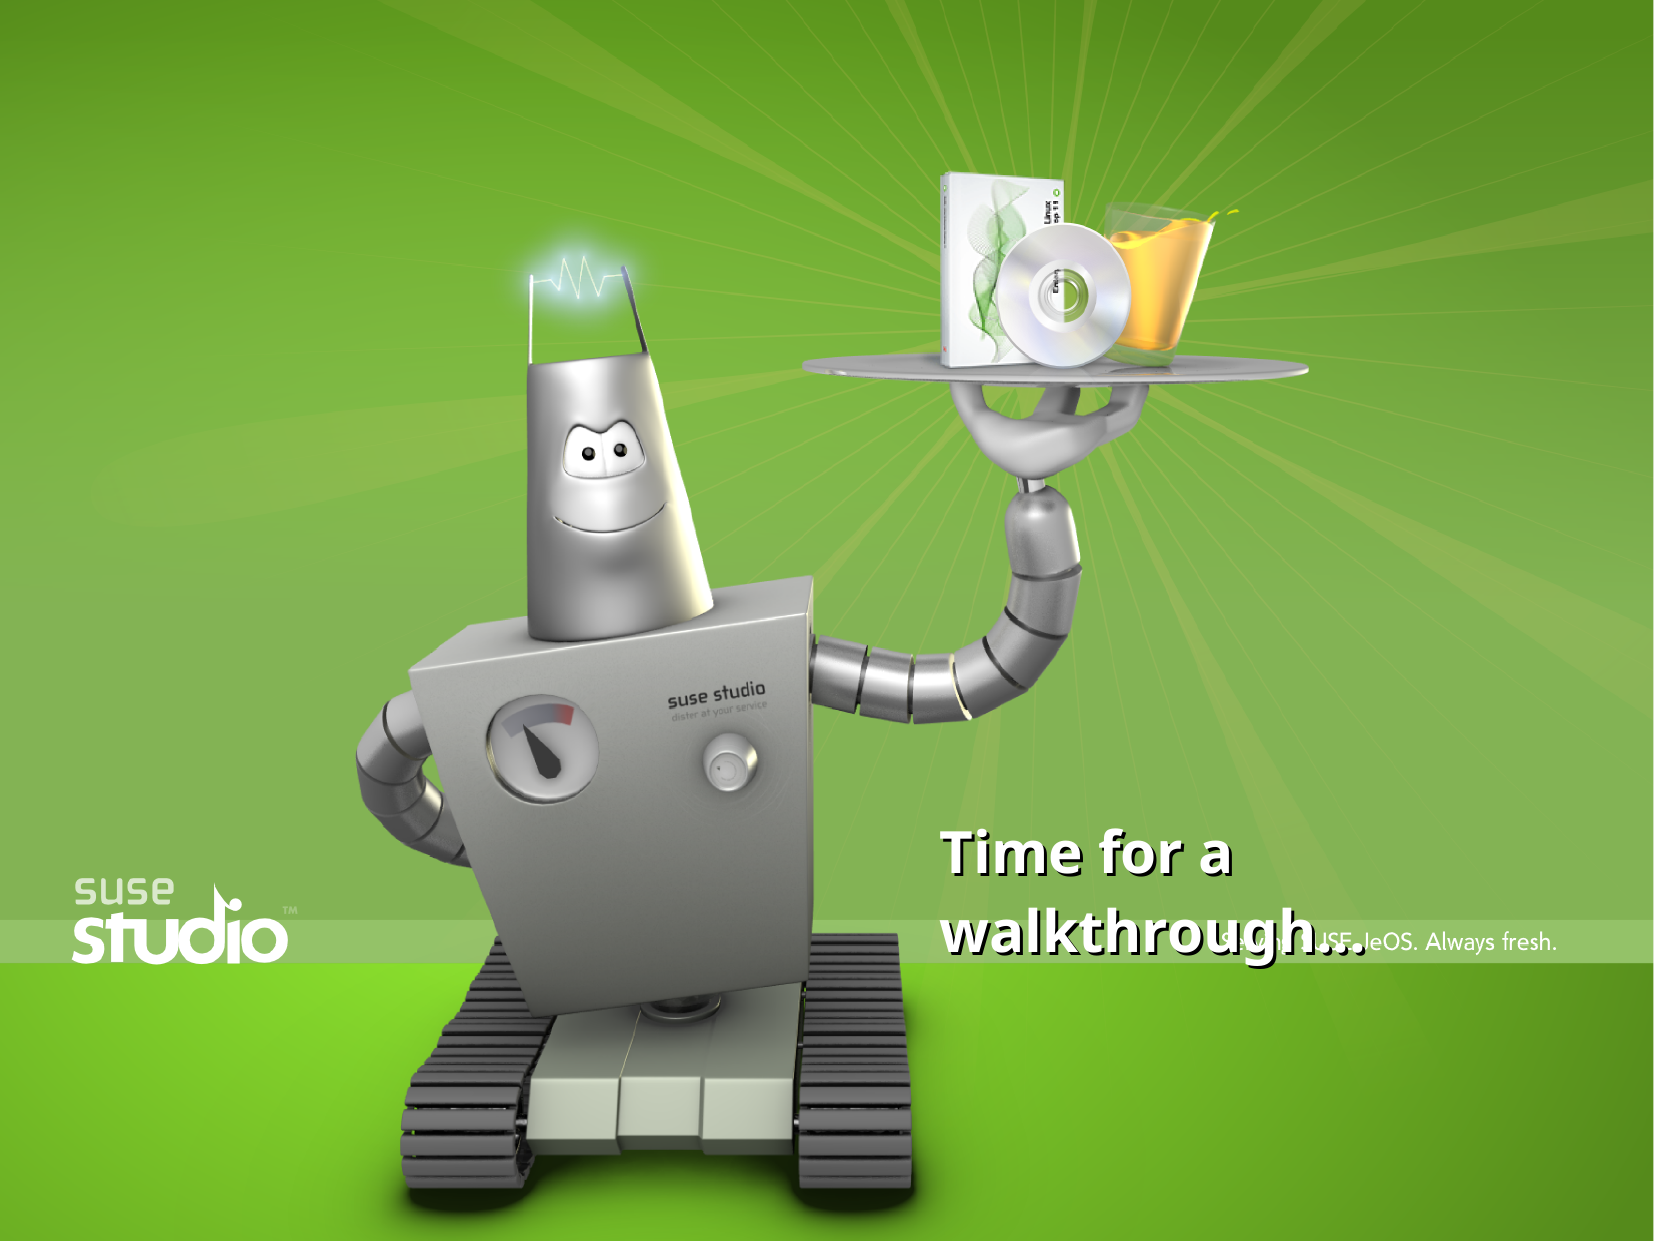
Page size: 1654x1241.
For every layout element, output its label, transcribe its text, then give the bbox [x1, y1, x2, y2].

text_box Time for a walkthrough... [924, 803, 1626, 912]
picture [0, 0, 1654, 1241]
